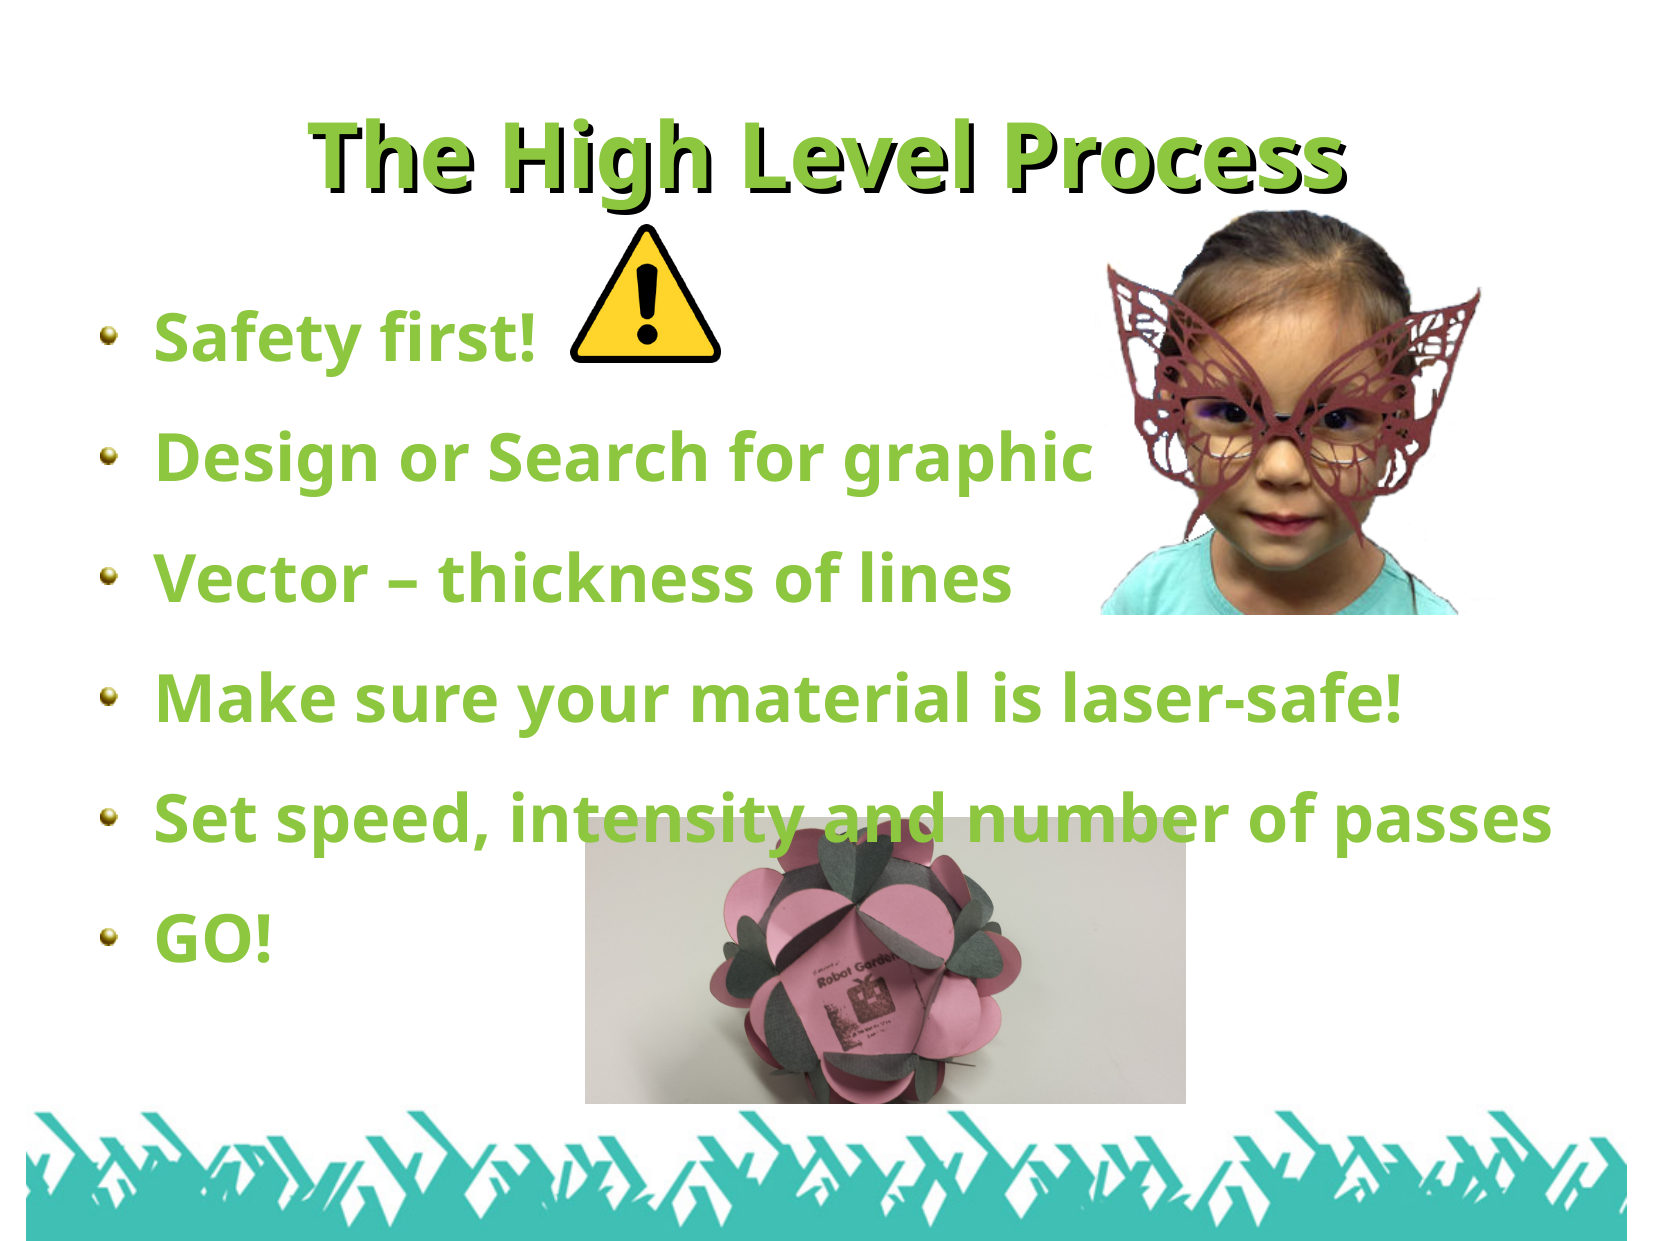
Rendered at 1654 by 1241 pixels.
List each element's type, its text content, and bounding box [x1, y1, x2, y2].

list Safety first! Design or Search for graphic Vector – thickness of lines Make sure your material is laser-safe! Set speed, intensity and number of passes GO! [82, 290, 1576, 1010]
picture [570, 224, 721, 363]
picture [26, 1010, 1627, 1241]
title The High Level Process [82, 49, 1571, 257]
picture [1095, 209, 1501, 616]
